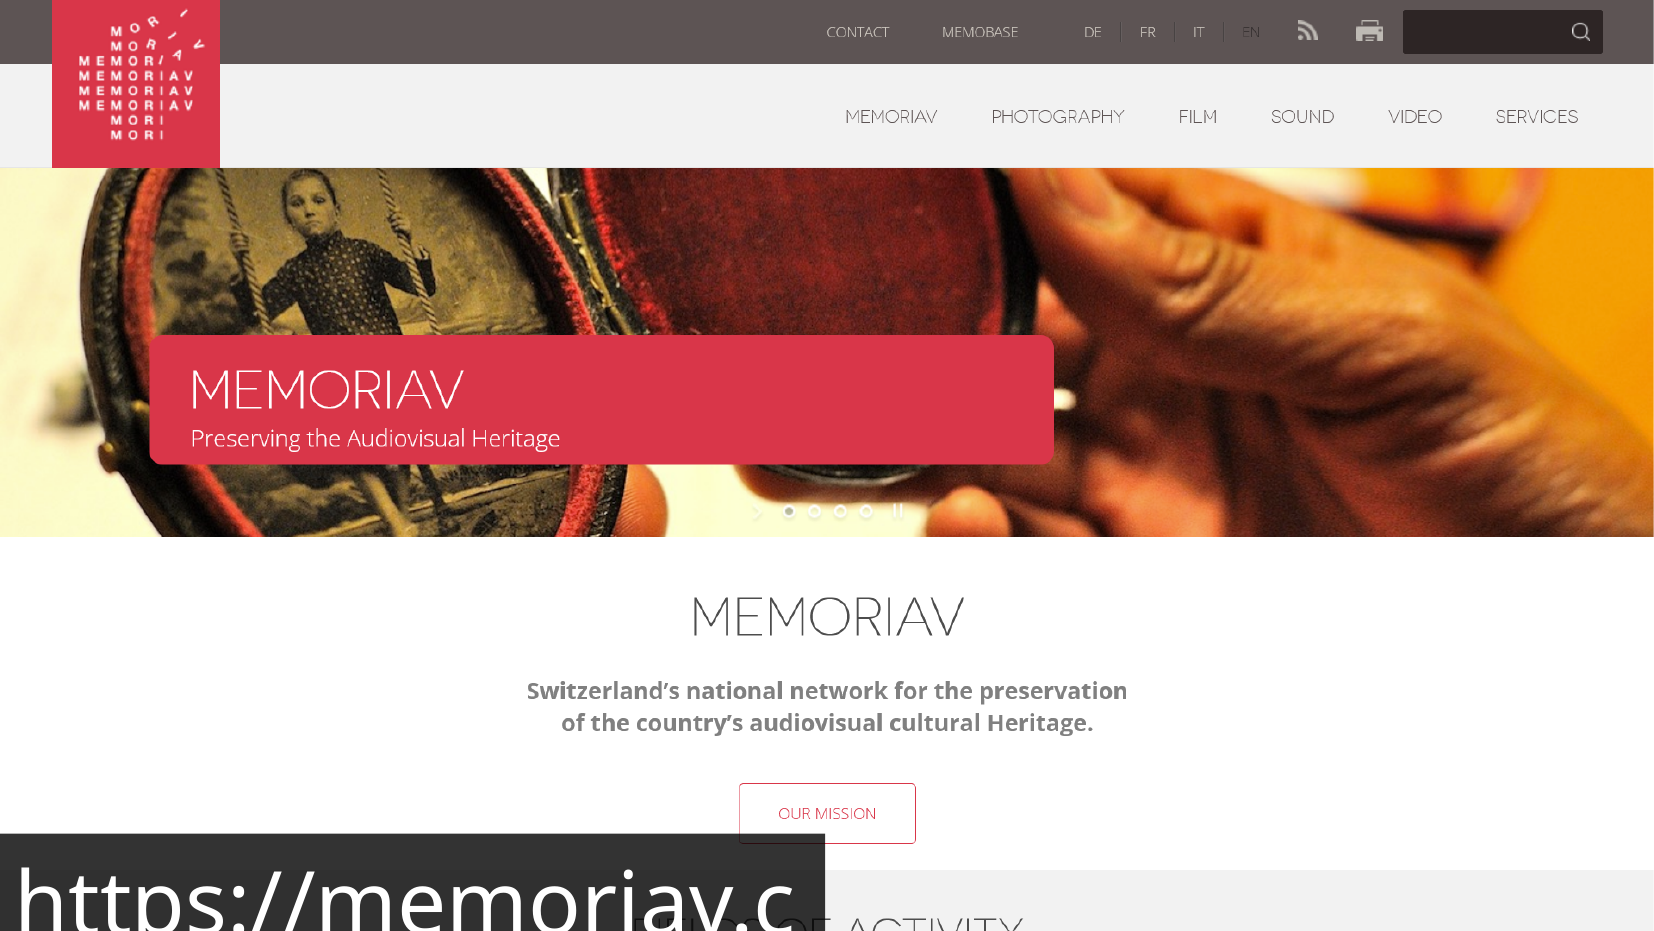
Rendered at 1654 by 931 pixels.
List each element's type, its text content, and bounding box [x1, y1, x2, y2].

picture [0, 0, 1654, 931]
text_box https://memoriav.ch [0, 833, 826, 931]
